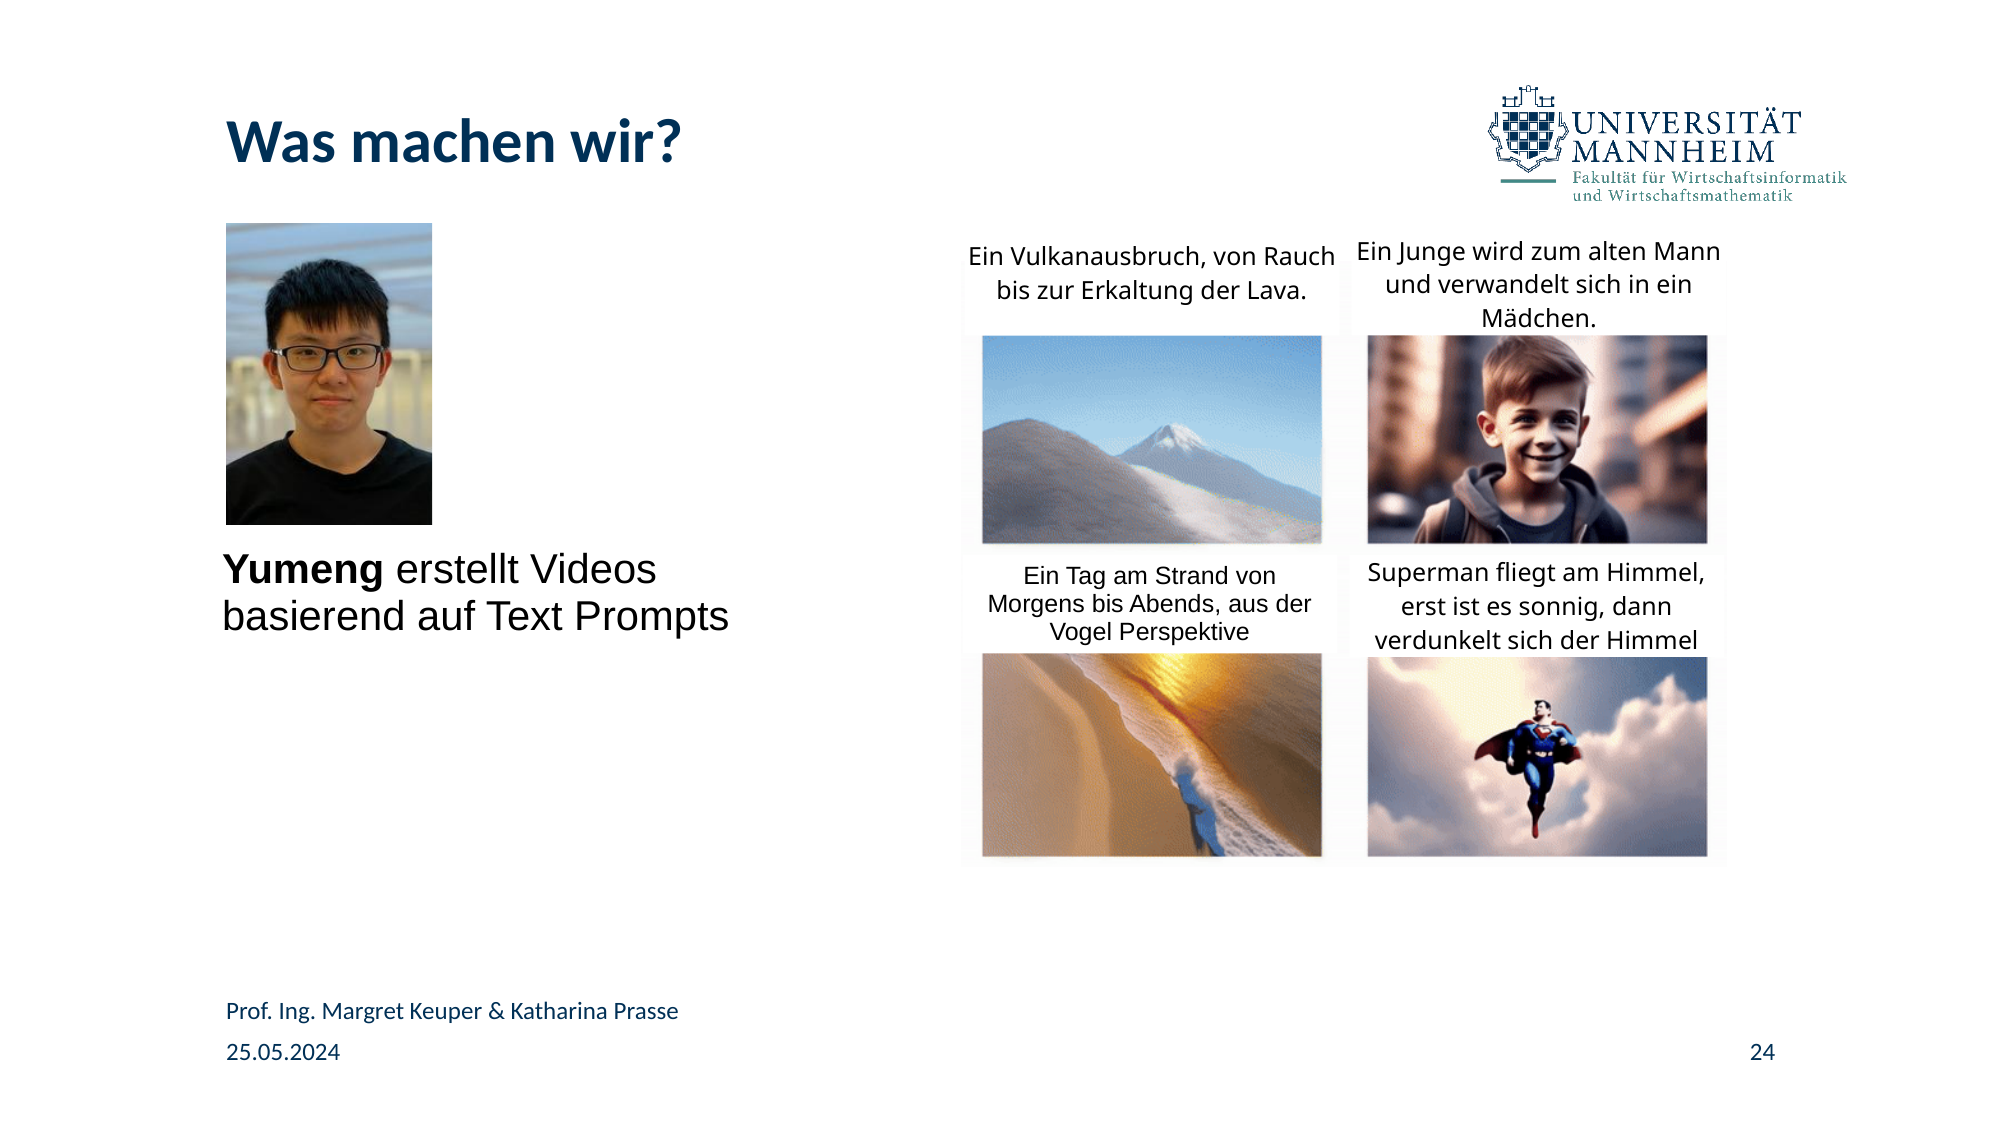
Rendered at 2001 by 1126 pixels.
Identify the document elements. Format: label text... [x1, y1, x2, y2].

text_box Ein Tag am Strand von Morgens bis Abends, aus der Vogel Perspektive [962, 554, 1338, 654]
title Was machen wir? [226, 100, 1286, 306]
text_box Ein Vulkanausbruch, von Rauch bis zur Erkaltung der Lava. [964, 238, 1340, 336]
picture [226, 223, 433, 526]
picture [1440, 47, 1894, 248]
picture [961, 261, 1727, 867]
text_box Yumeng erstellt Videos basierend auf Text Prompts [207, 538, 756, 647]
text_box Ein Junge wird zum alten Mann und verwandelt sich in ein Mädchen. [1351, 233, 1727, 336]
text_box Superman fliegt am Himmel, erst ist es sonnig, dann verdunkelt sich der Himmel [1349, 554, 1725, 657]
